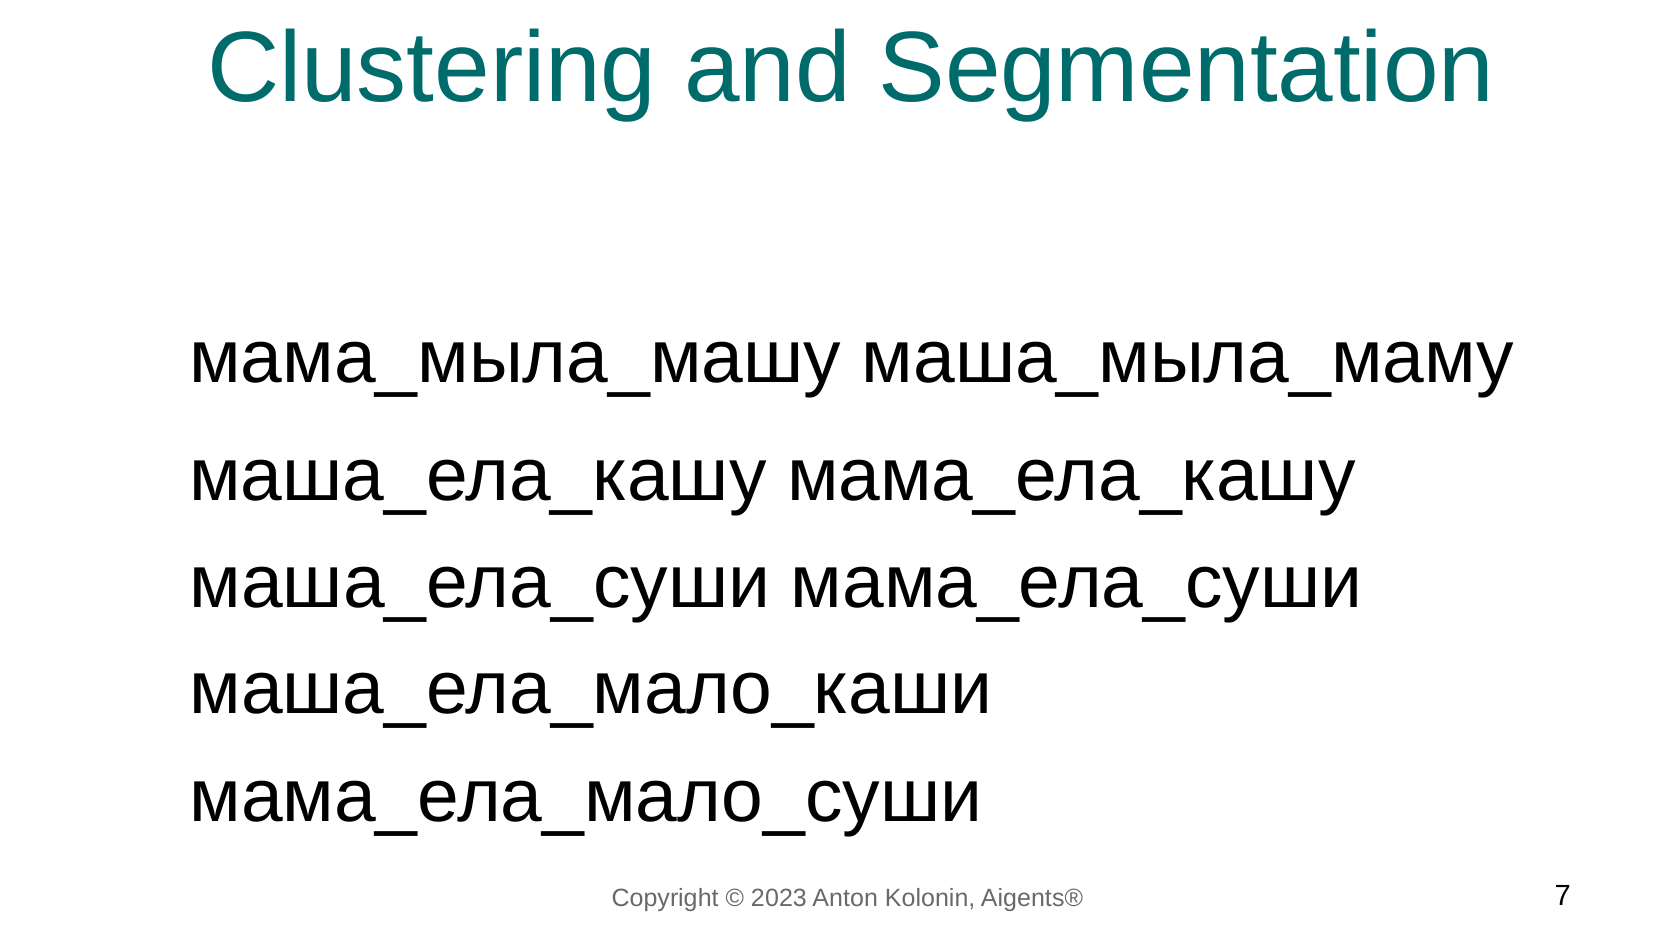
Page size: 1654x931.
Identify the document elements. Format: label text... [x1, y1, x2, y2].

text_box мама_мыла_машу маша_мыла_маму [174, 307, 1531, 415]
text_box Clustering and Segmentation [0, 0, 1653, 135]
text_box маша_ела_суши мама_ела_суши [174, 531, 1481, 638]
text_box маша_ела_мало_каши мама_ела_мало_суши [174, 638, 1481, 845]
text_box маша_ела_кашу мама_ела_кашу [174, 425, 1481, 531]
